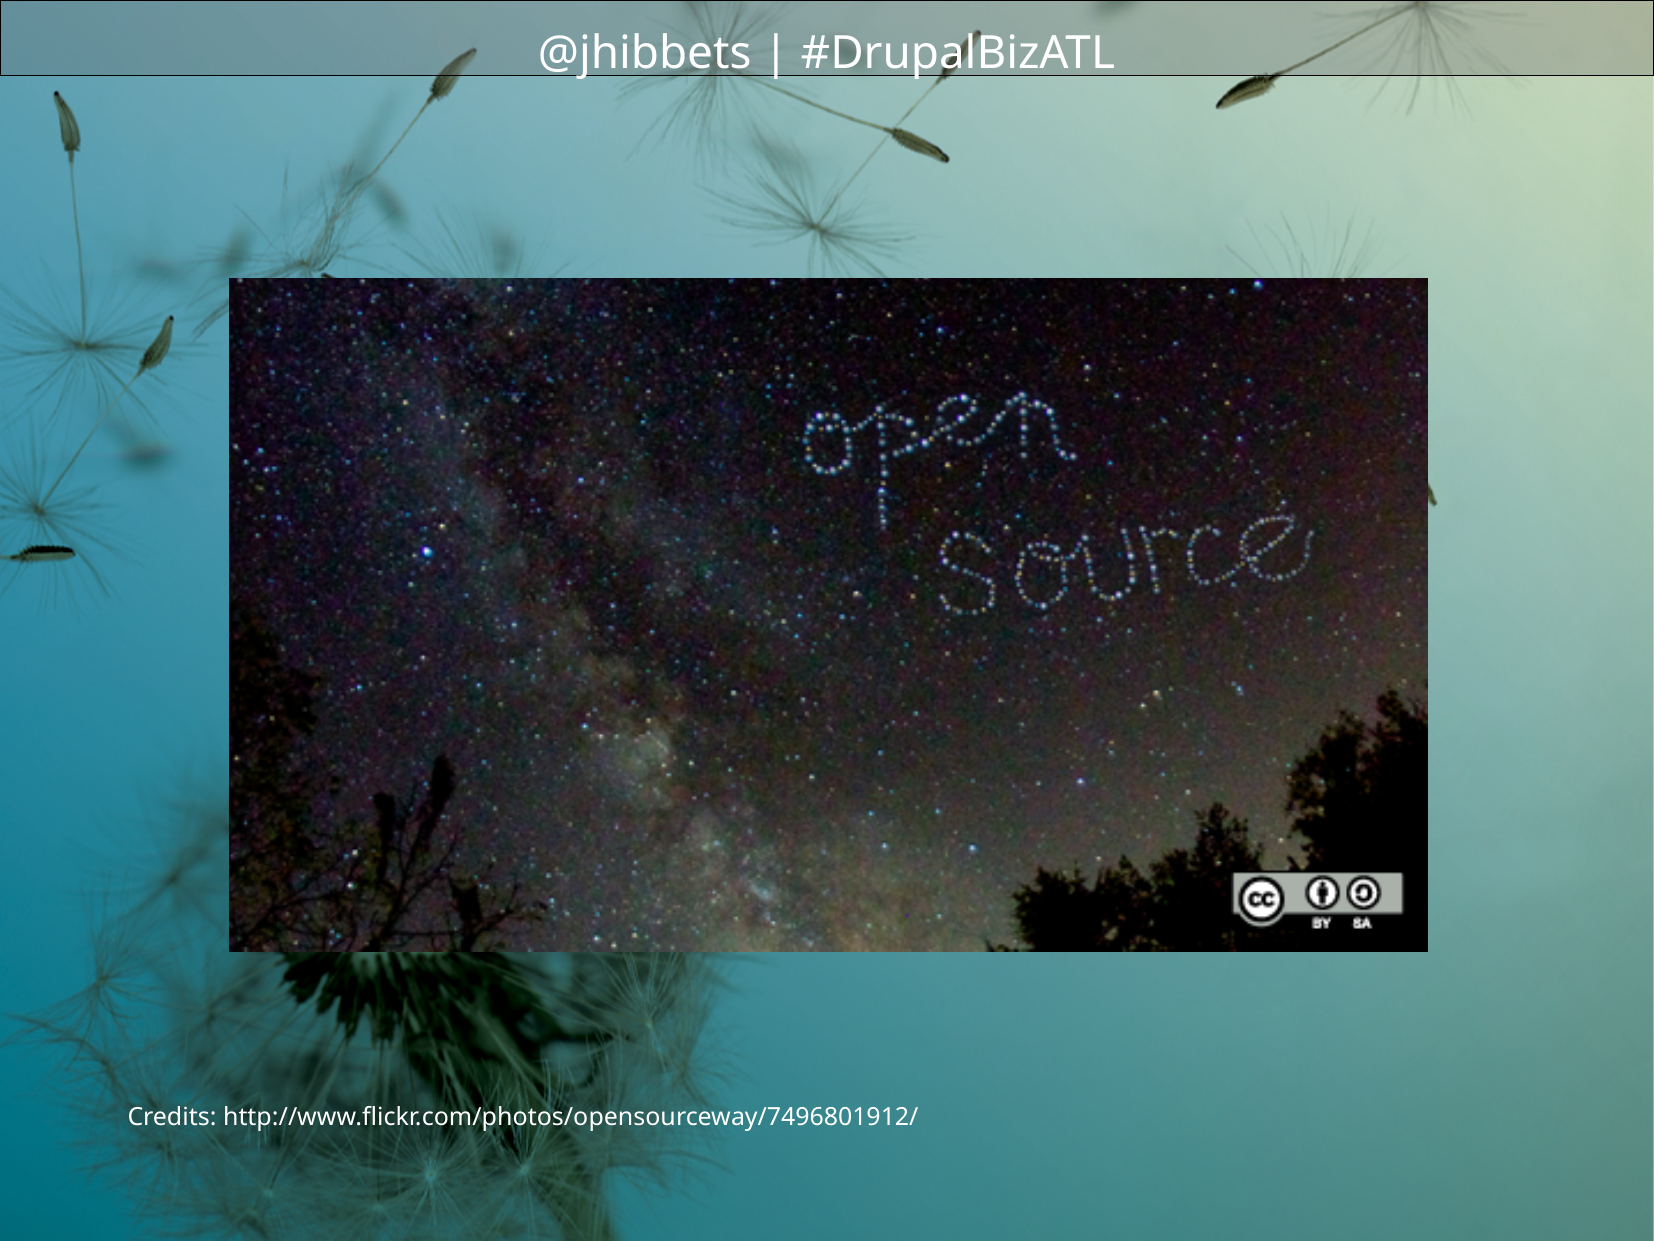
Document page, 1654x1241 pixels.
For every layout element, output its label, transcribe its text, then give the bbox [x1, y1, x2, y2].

picture [0, 76, 1654, 1241]
text_box Credits: http://www.flickr.com/photos/opensourceway/7496801912/ [112, 1091, 1171, 1135]
